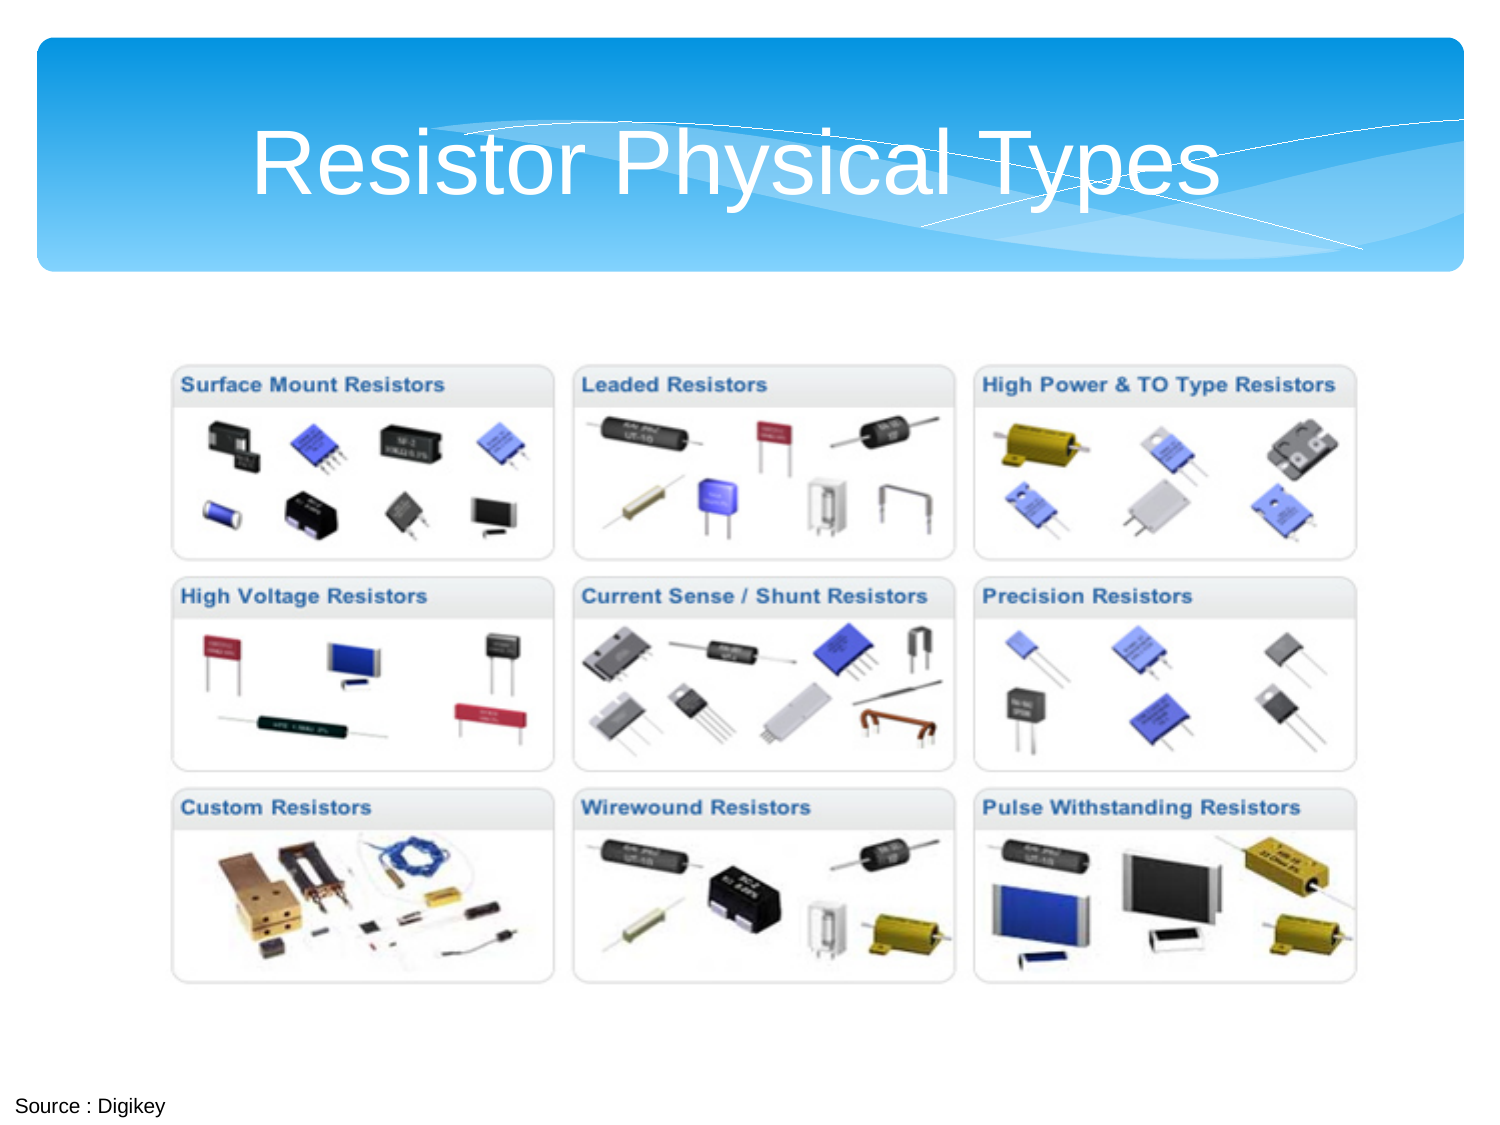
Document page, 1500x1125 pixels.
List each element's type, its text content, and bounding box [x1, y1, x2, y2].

picture [165, 359, 1366, 991]
title Resistor Physical Types [75, 55, 1426, 261]
text_box Source : Digikey [0, 1084, 313, 1125]
